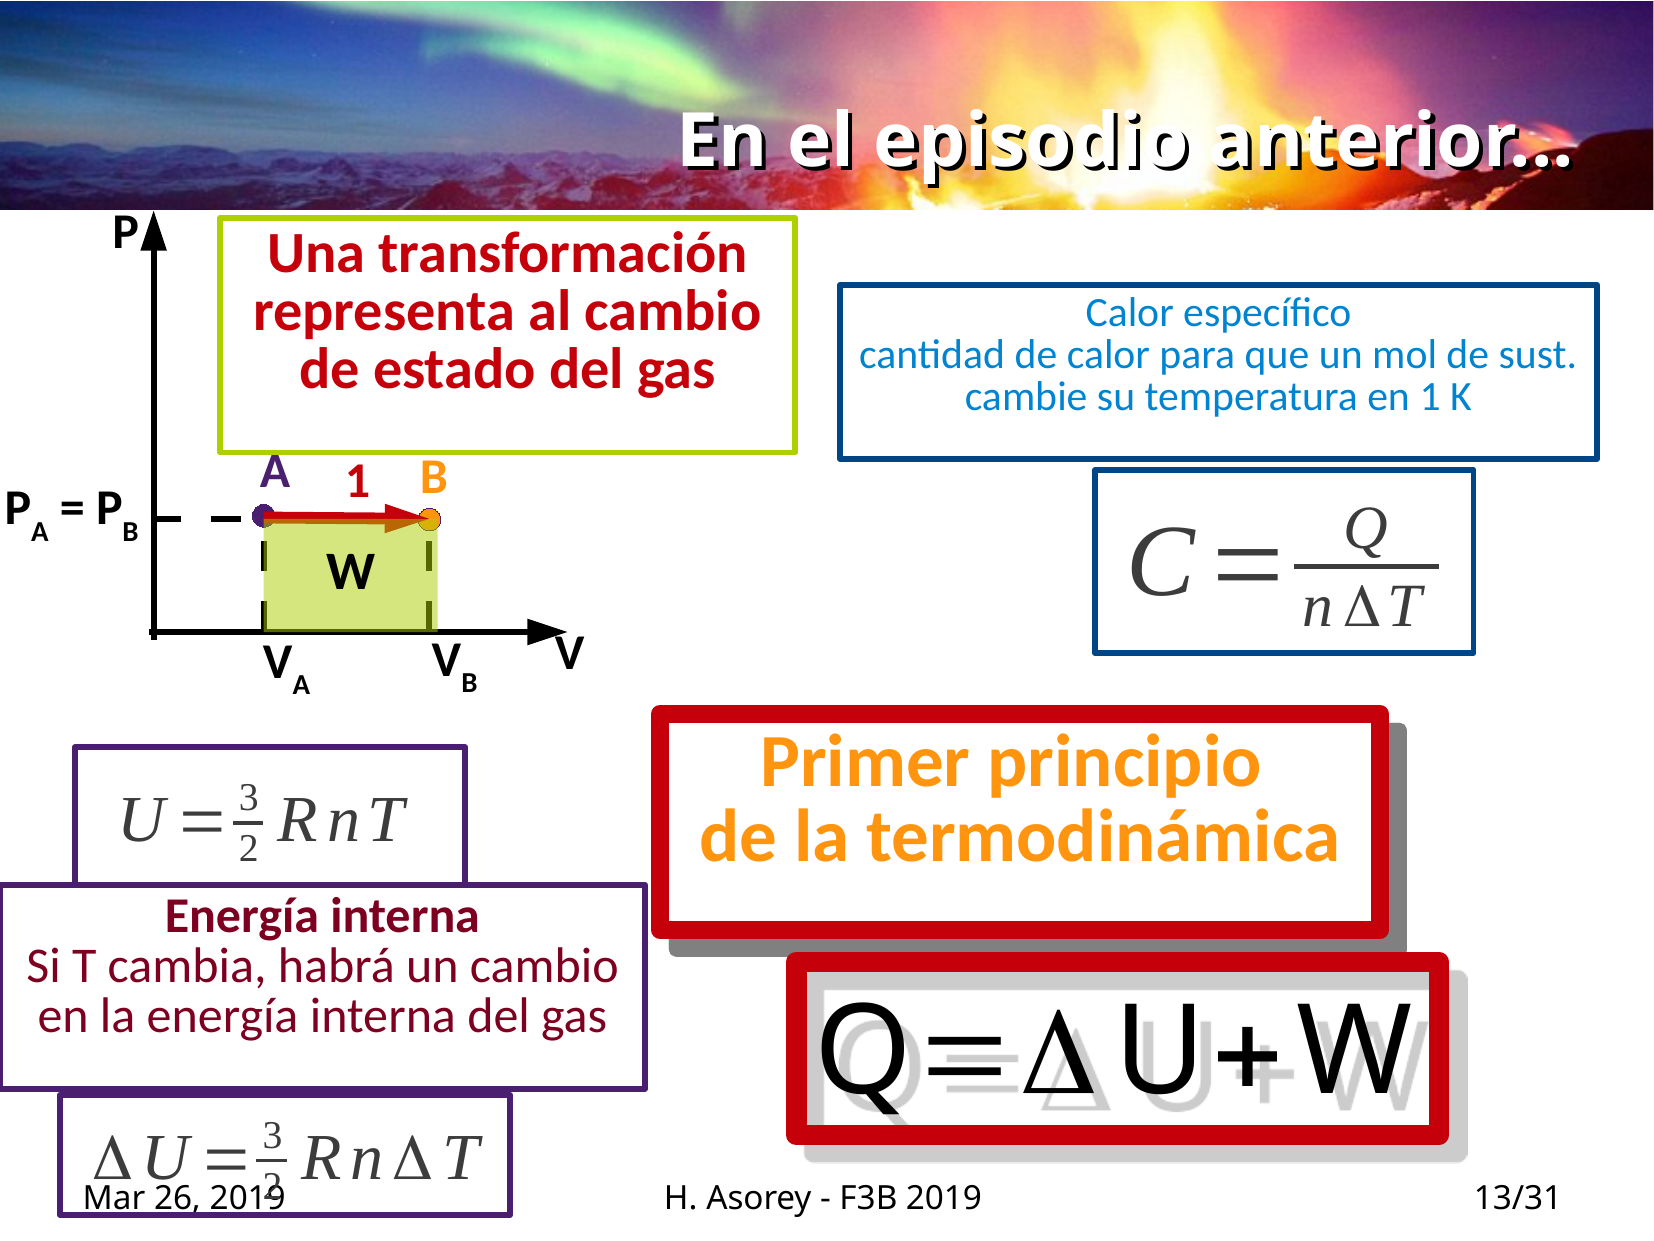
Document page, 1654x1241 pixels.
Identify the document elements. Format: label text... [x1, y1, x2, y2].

text_box V [540, 624, 600, 701]
text_box W [263, 518, 438, 633]
text_box P [97, 203, 154, 280]
title En el episodio anterior... [86, 49, 1576, 226]
text_box A [245, 455, 305, 519]
text_box VA [248, 633, 325, 721]
chart [1120, 492, 1448, 641]
text_box Energía interna Si T cambia, habrá un cambio en la energía interna del gas [0, 885, 646, 1089]
chart [84, 1112, 495, 1208]
text_box Primer principio de la termodinámica [660, 713, 1381, 931]
text_box Calor específico cantidad de calor para que un mol de sust. cambie su temperatura en 1 K [840, 285, 1598, 459]
text_box PA = PB [0, 480, 154, 567]
text_box [252, 504, 274, 528]
chart [806, 972, 1429, 1125]
text_box VB [416, 631, 493, 718]
text_box Una transformación representa al cambio de estado del gas [220, 217, 796, 453]
chart [111, 775, 421, 871]
picture [0, 1, 1654, 210]
text_box 1 [330, 452, 481, 529]
